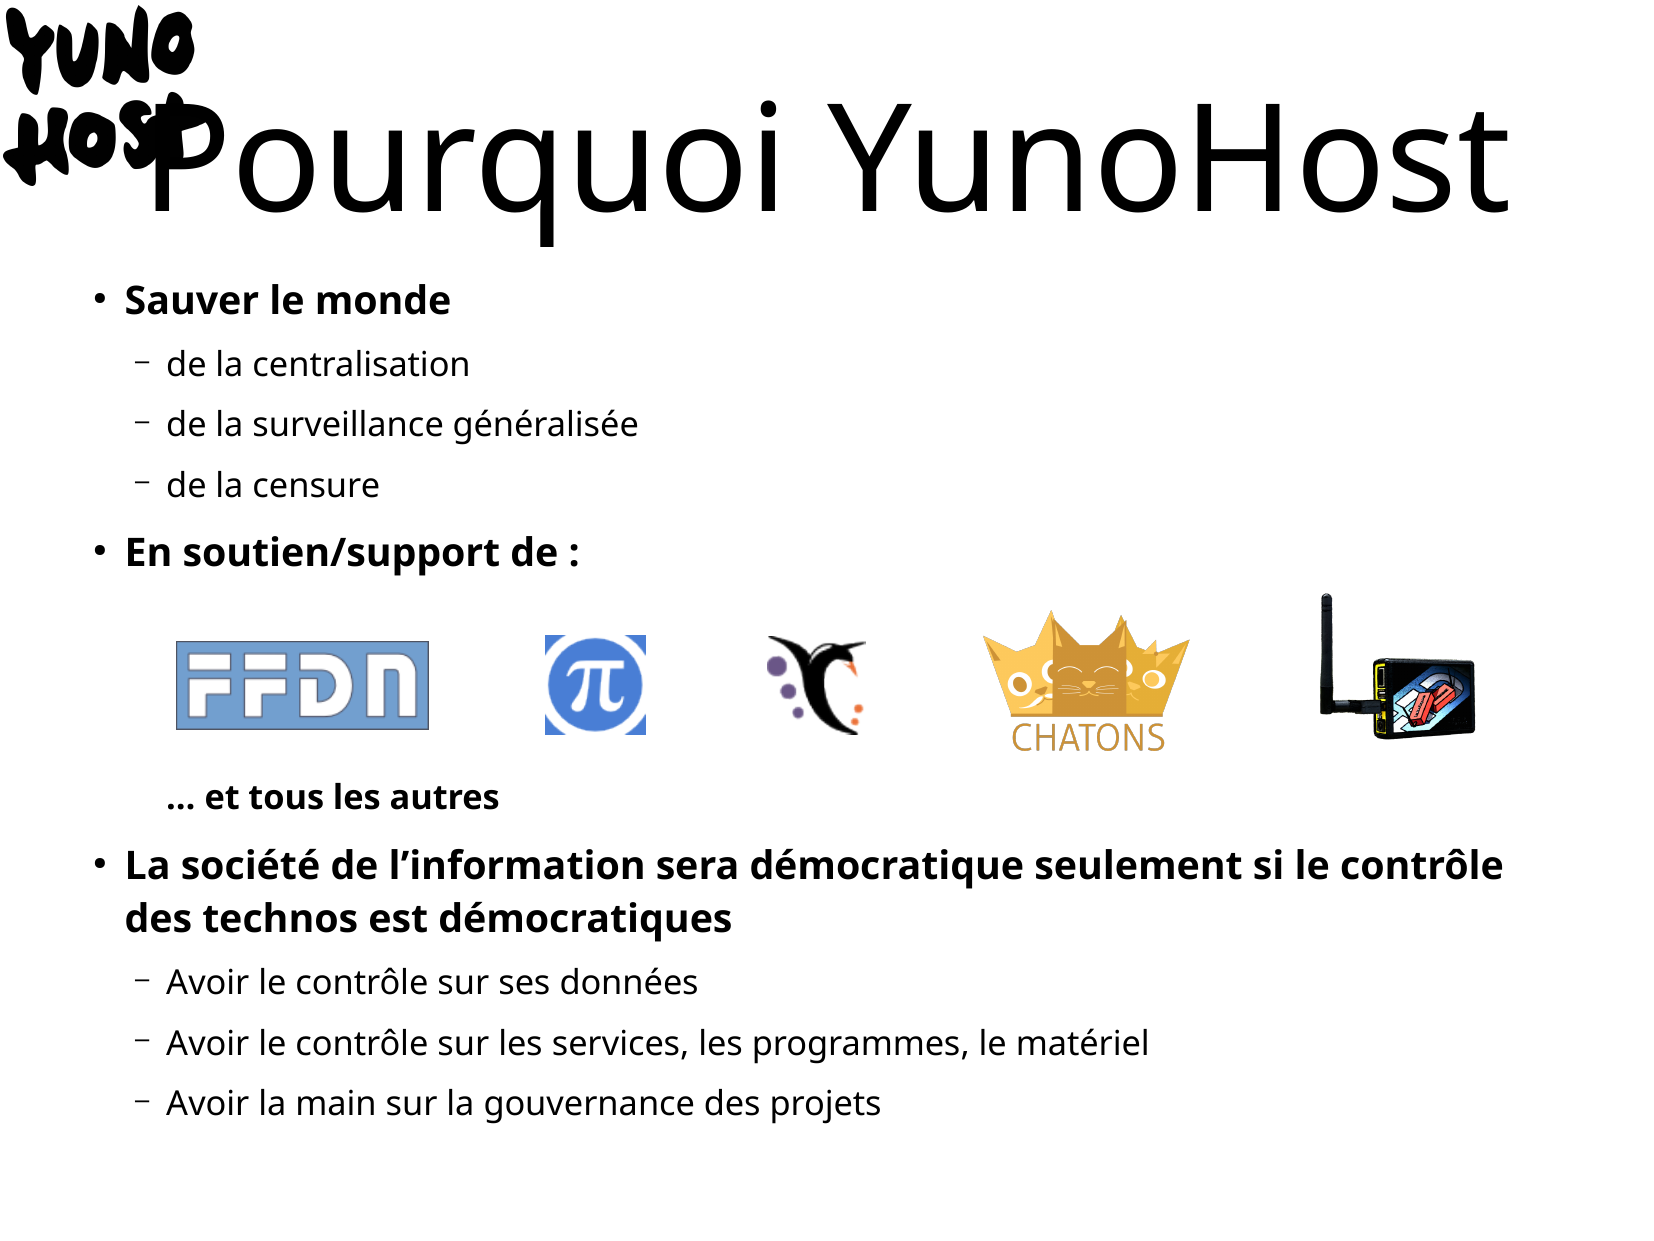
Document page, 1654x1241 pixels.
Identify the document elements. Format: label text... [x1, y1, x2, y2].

picture [176, 641, 429, 730]
list Sauver le monde de la centralisation de la surveillance généralisée de la censure En soutien/support de : … et tous les autres La société de l’information sera démocratique seulement si le contrôle des technos est démocratiques Avoir le contrôle sur ses données Avoir le contrôle sur les services, les programmes, le matériel Avoir la main sur la gouvernance des projets [82, 272, 1571, 1138]
picture [1304, 584, 1489, 747]
picture [980, 584, 1195, 799]
title Pourquoi YunoHost [82, 49, 1571, 257]
picture [767, 636, 866, 735]
picture [545, 635, 646, 736]
picture [3, 5, 211, 186]
